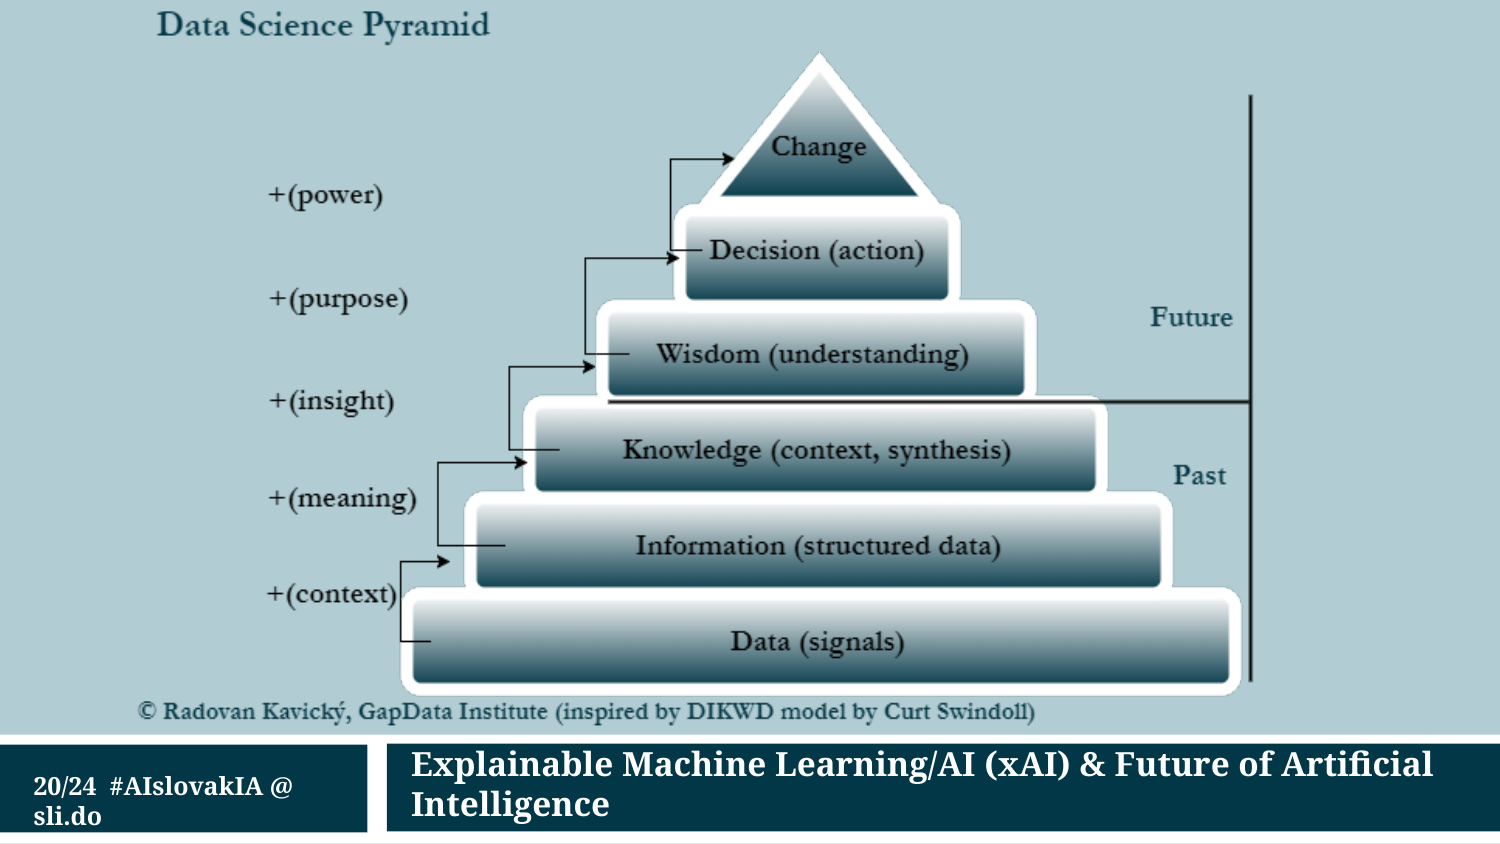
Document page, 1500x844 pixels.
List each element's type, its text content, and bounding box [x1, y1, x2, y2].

picture [135, 0, 1261, 732]
text_box Explainable Machine Learning/AI (xAI) & Future of Artificial Intelligence [400, 740, 1500, 826]
text_box 20/24 #AIslovakIA @ sli.do [22, 764, 362, 808]
